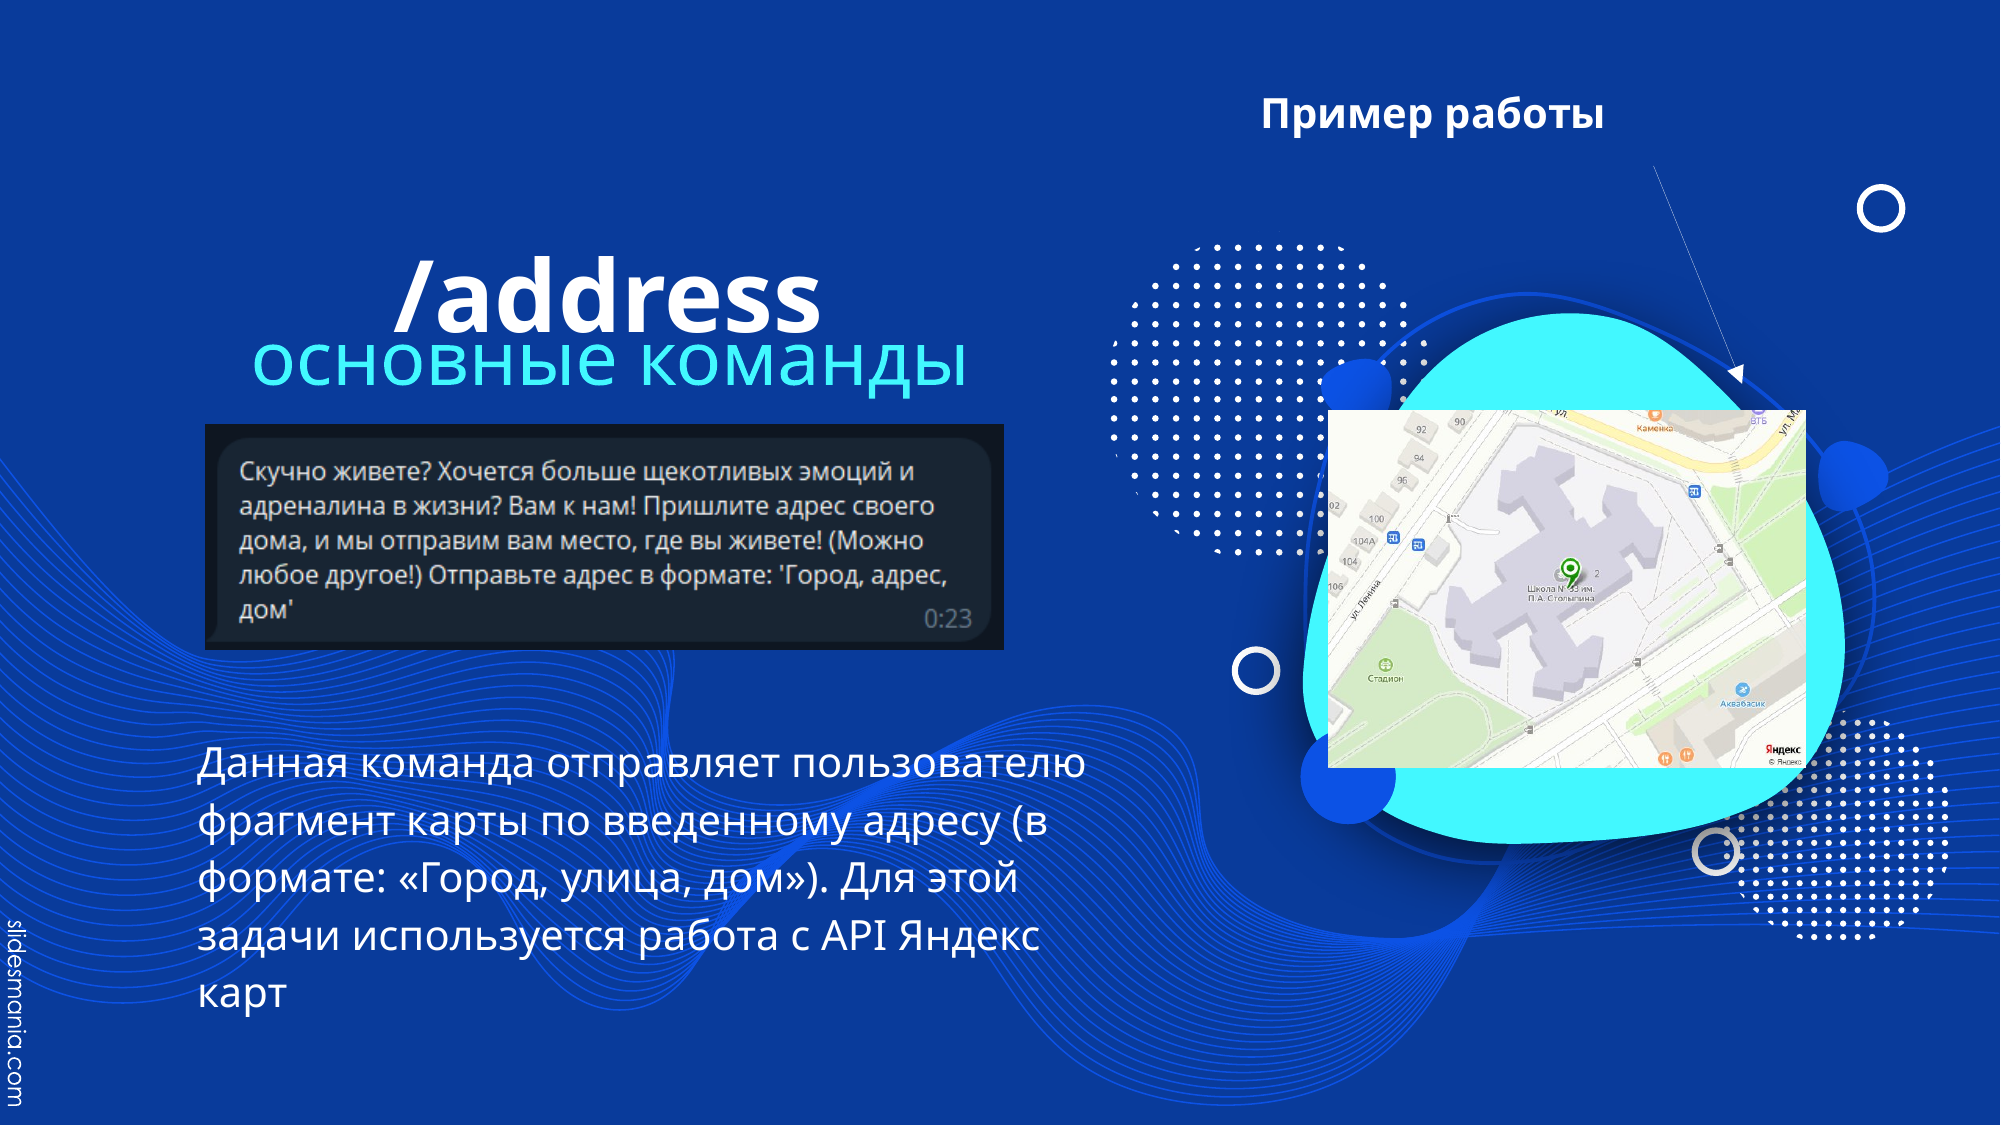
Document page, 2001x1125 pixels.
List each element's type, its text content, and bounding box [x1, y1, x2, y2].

title /address [151, 229, 1066, 355]
text_box [1300, 733, 1396, 825]
text_box основные команды [727, 345, 771, 385]
text_box основные команды [956, 345, 964, 385]
text_box основные команды [643, 345, 677, 385]
list Пример работы [1240, 59, 1684, 166]
text_box основные команды [523, 345, 556, 385]
picture [1328, 410, 1806, 768]
list Данная команда отправляет пользователю фрагмент карты по введенному адресу (в формате: «Город, улица, дом»). Для этой задачи используется работа с API Яндекс карт [177, 708, 1123, 1093]
text_box основные команды [384, 344, 422, 386]
text_box основные команды [338, 345, 374, 385]
text_box основные команды [917, 345, 950, 385]
text_box основные команды [431, 345, 466, 385]
text_box основные команды [475, 345, 511, 385]
text_box основные команды [679, 344, 718, 386]
text_box основные команды [254, 344, 292, 386]
text_box основные команды [868, 345, 910, 399]
picture [205, 424, 1004, 650]
text_box основные команды [780, 344, 814, 386]
text_box основные команды [825, 345, 862, 385]
text_box основные команды [300, 344, 330, 386]
text_box основные команды [579, 344, 614, 386]
